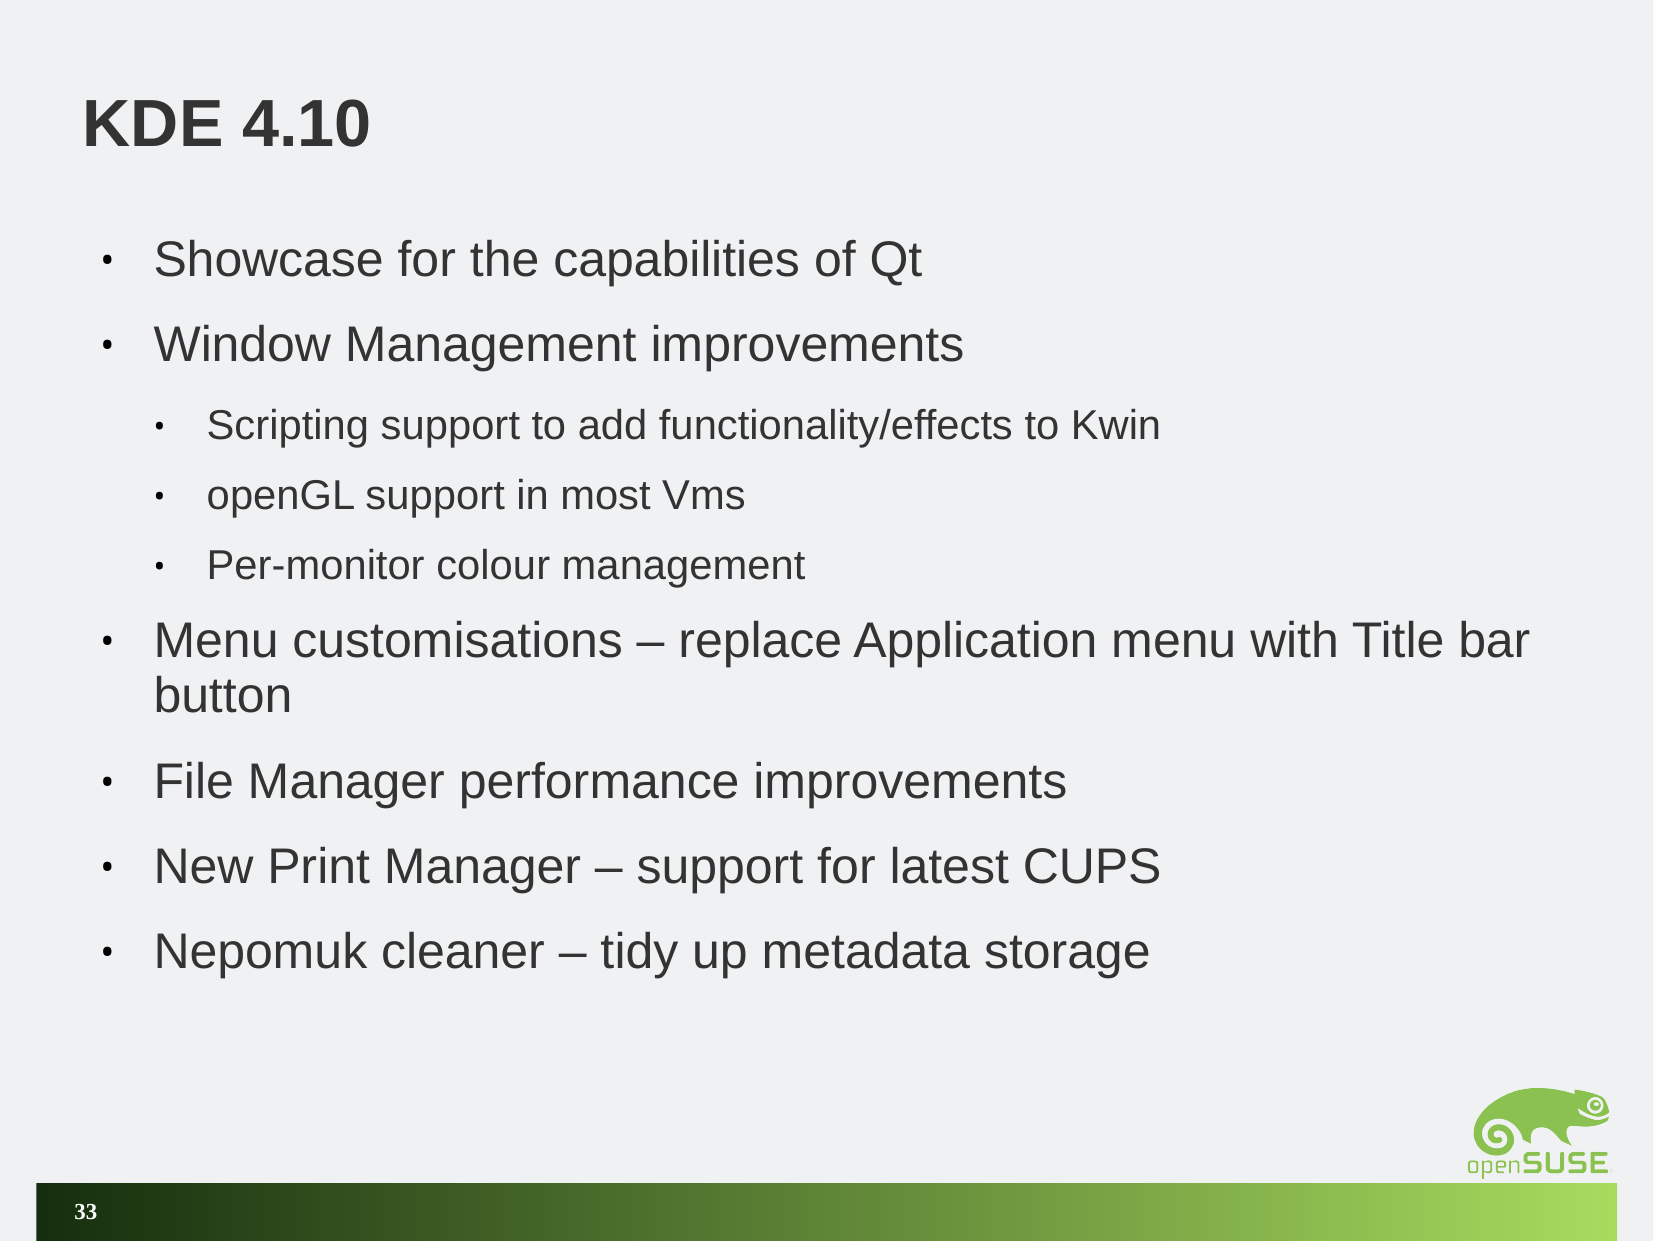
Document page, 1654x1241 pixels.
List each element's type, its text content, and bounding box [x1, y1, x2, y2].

title KDE 4.10 [82, 49, 1571, 198]
list Showcase for the capabilities of Qt Window Management improvements Scripting support to add functionality/effects to Kwin openGL support in most Vms Per-monitor colour management Menu customisations – replace Application menu with Title bar button File Manager performance improvements New Print Manager – support for latest CUPS Nepomuk cleaner – tidy up metadata storage [82, 231, 1571, 1104]
picture [0, 0, 1654, 1241]
